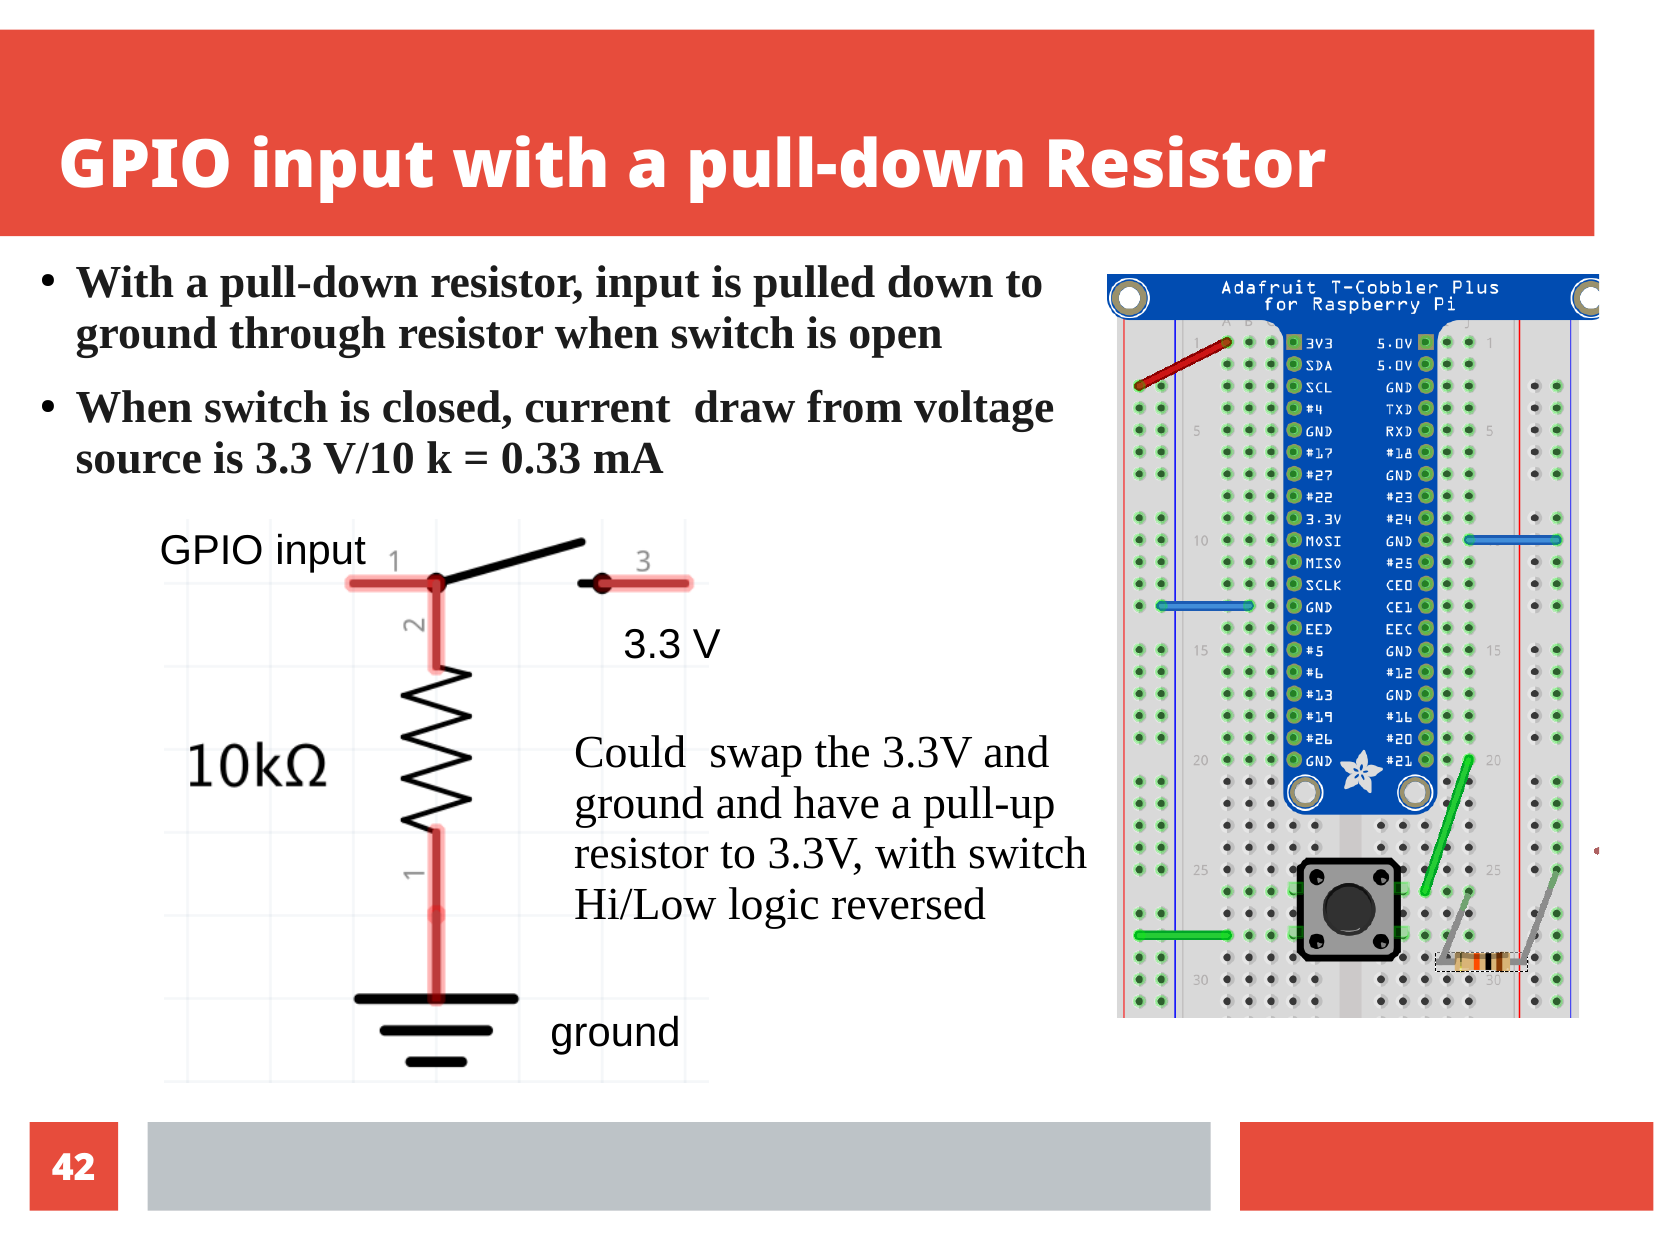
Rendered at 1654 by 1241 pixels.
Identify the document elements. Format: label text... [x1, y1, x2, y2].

list With a pull-down resistor, input is pulled down to ground through resistor when switch is open When switch is closed, current draw from voltage source is 3.3 V/10 k = 0.33 mA [40, 256, 1108, 536]
text_box Could swap the 3.3V and ground and have a pull-up resistor to 3.3V, with switch Hi/Low logic reversed [523, 719, 1108, 973]
title GPIO input with a pull-down Resistor [59, 59, 1595, 207]
text_box ground [535, 1001, 745, 1084]
picture [164, 519, 709, 1084]
text_box 3.3 V [608, 613, 818, 681]
text_box GPIO input [144, 519, 384, 587]
picture [1107, 274, 1600, 1018]
